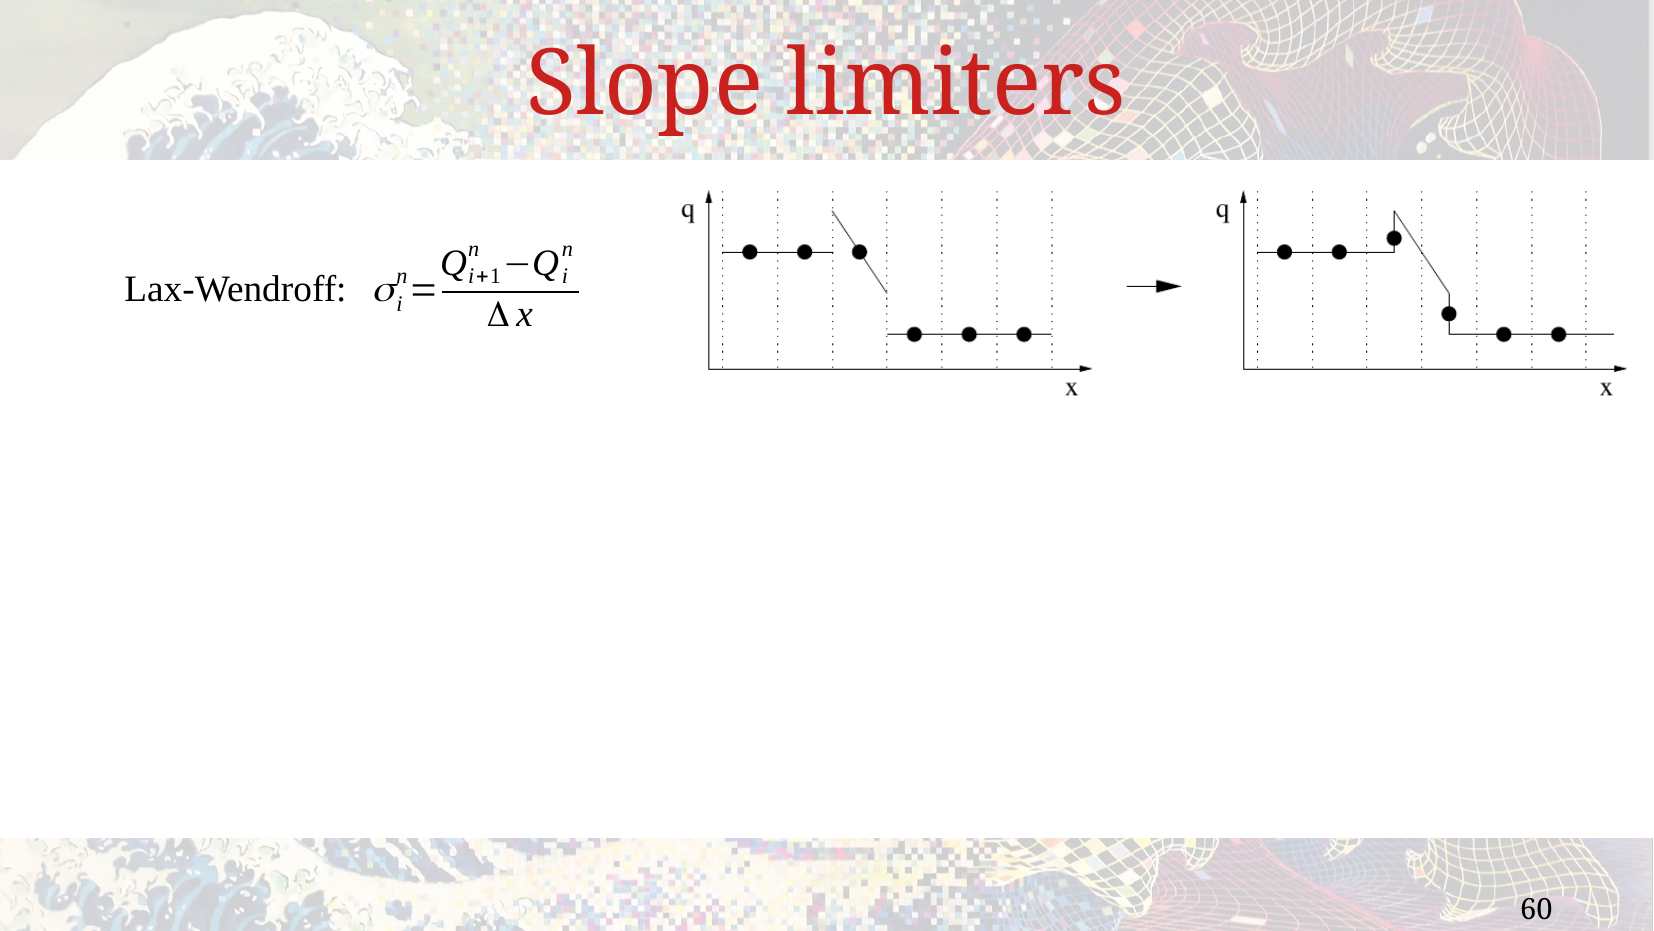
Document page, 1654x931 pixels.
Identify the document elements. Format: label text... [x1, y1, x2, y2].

chart [118, 236, 587, 336]
title Slope limiters [0, 1, 1654, 157]
picture [649, 168, 1650, 406]
